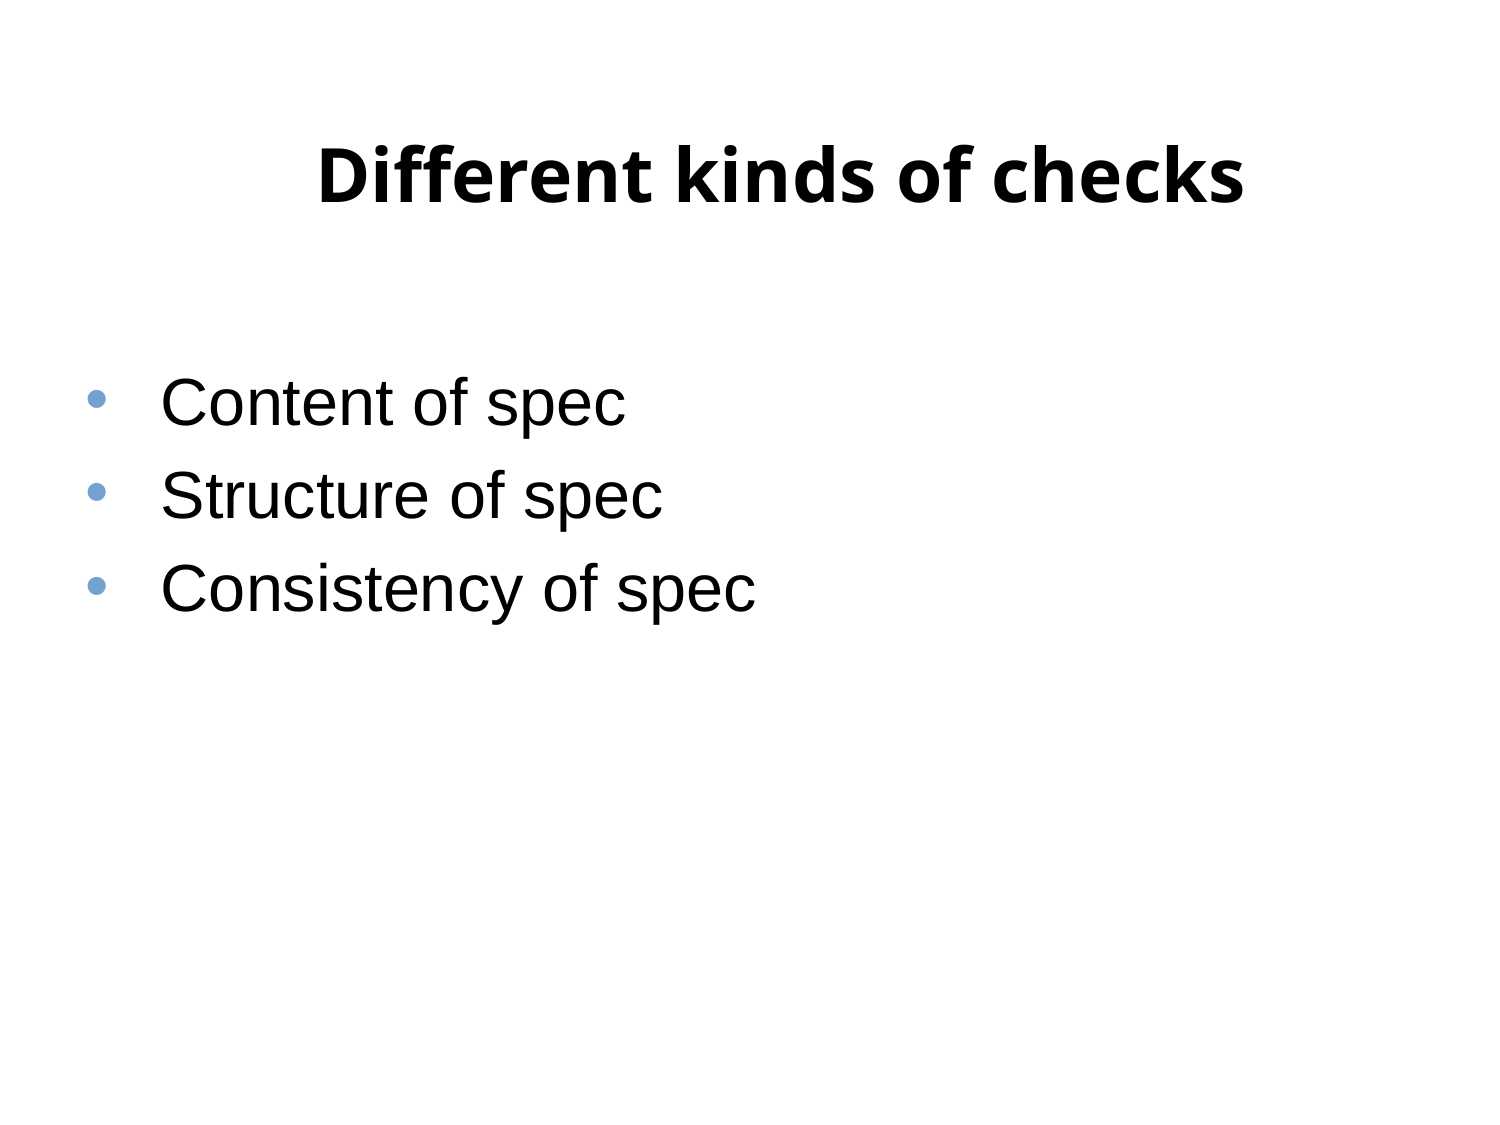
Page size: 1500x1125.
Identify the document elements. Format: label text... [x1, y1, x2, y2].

title Different kinds of checks [300, 37, 1438, 225]
list Content of spec Structure of spec Consistency of spec [70, 350, 1429, 1119]
